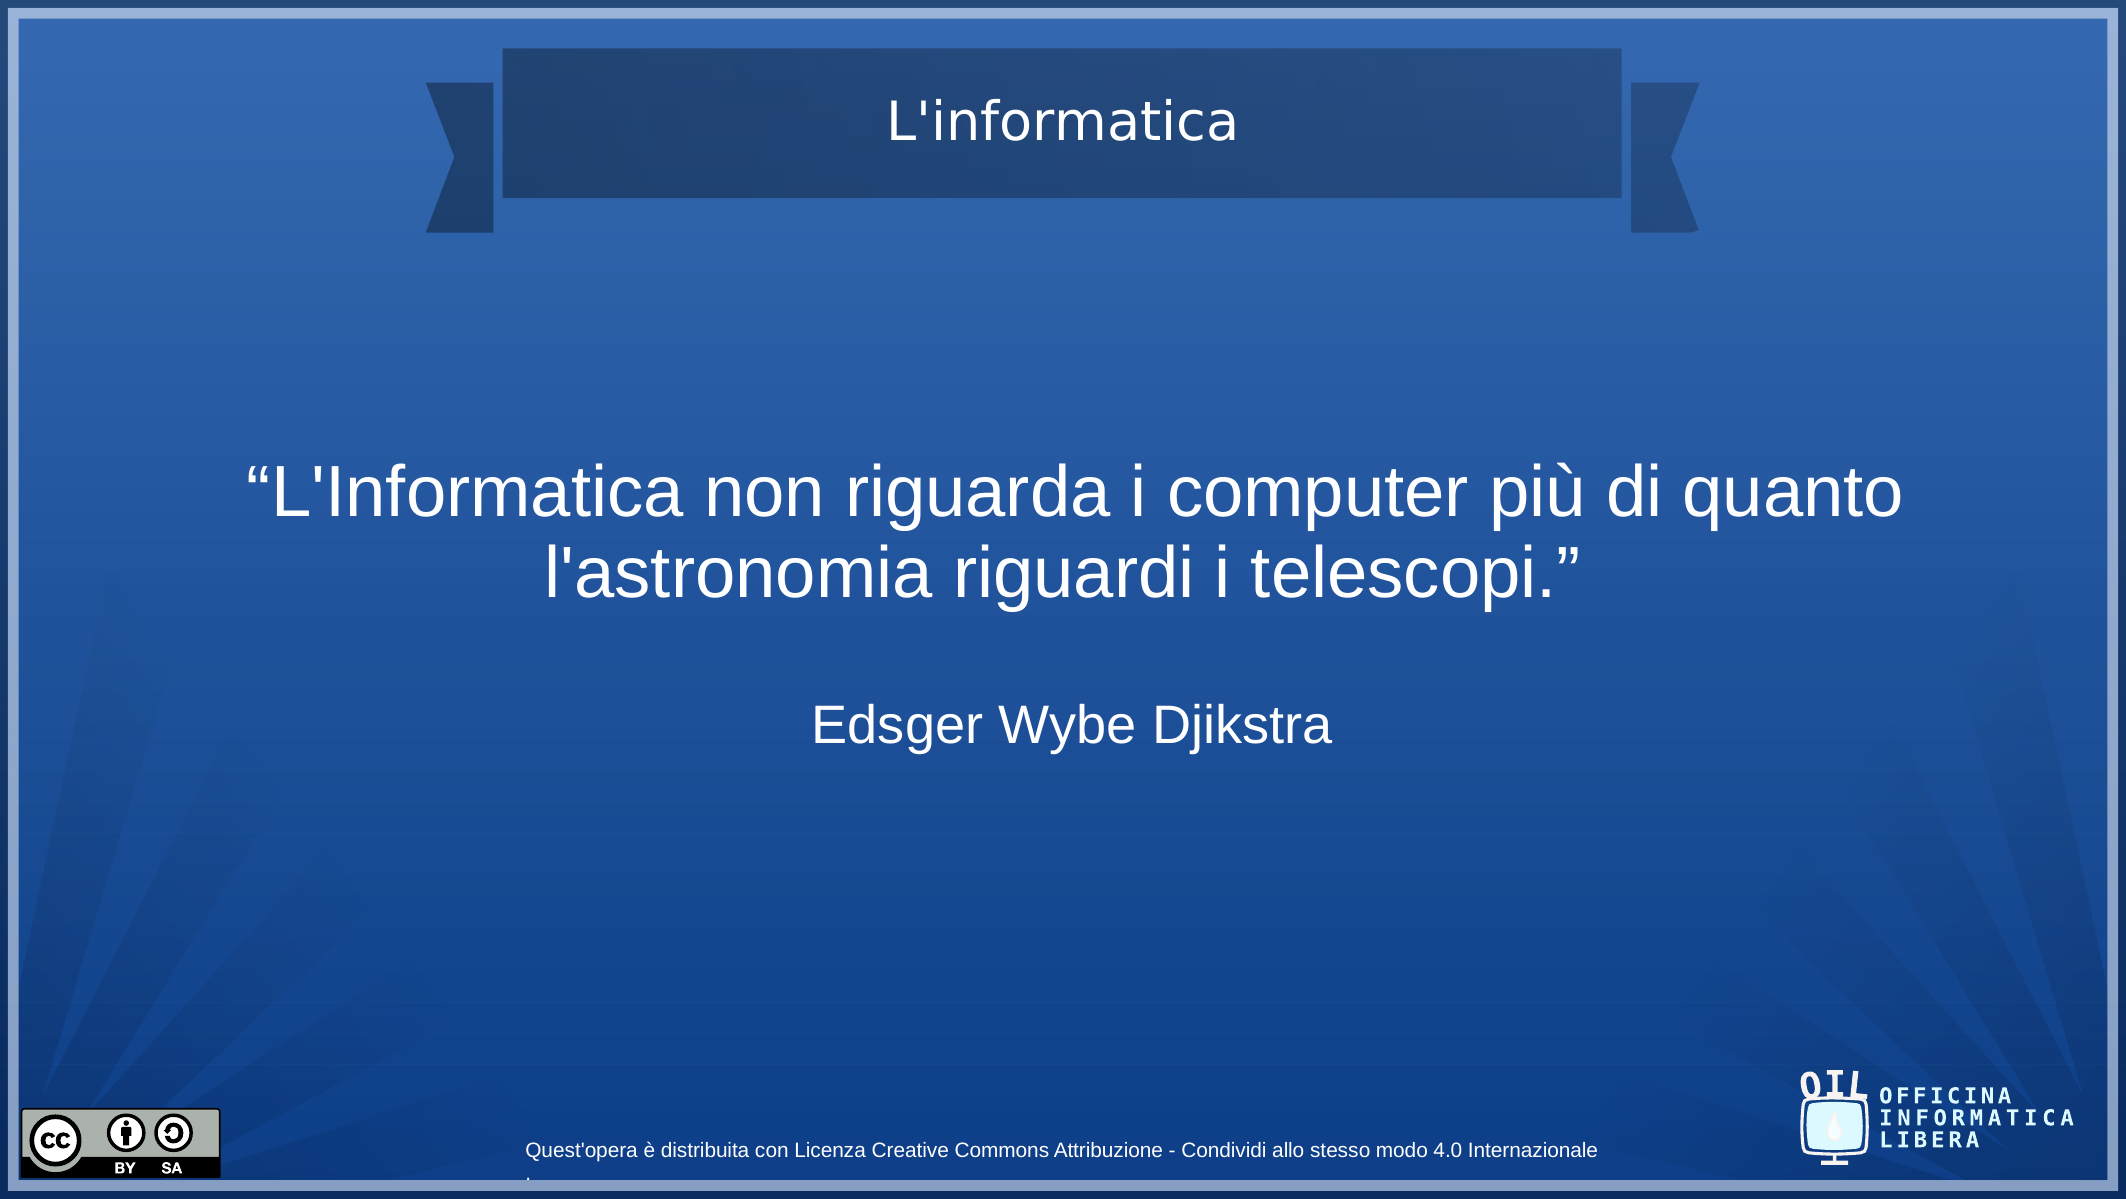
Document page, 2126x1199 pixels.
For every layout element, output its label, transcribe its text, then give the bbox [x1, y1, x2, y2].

picture [20, 1107, 221, 1178]
subtitle “L'Informatica non riguarda i computer più di quanto l'astronomia riguardi i telescopi.” Edsger Wybe Djikstra [106, 289, 2020, 1199]
text_box Quest'opera è distribuita con Licenza Creative Commons Attribuzione - Condividi allo stesso modo 4.0 Internazionale. [510, 1131, 1619, 1193]
picture [1720, 940, 2126, 1199]
title L'informatica [501, 22, 1625, 222]
